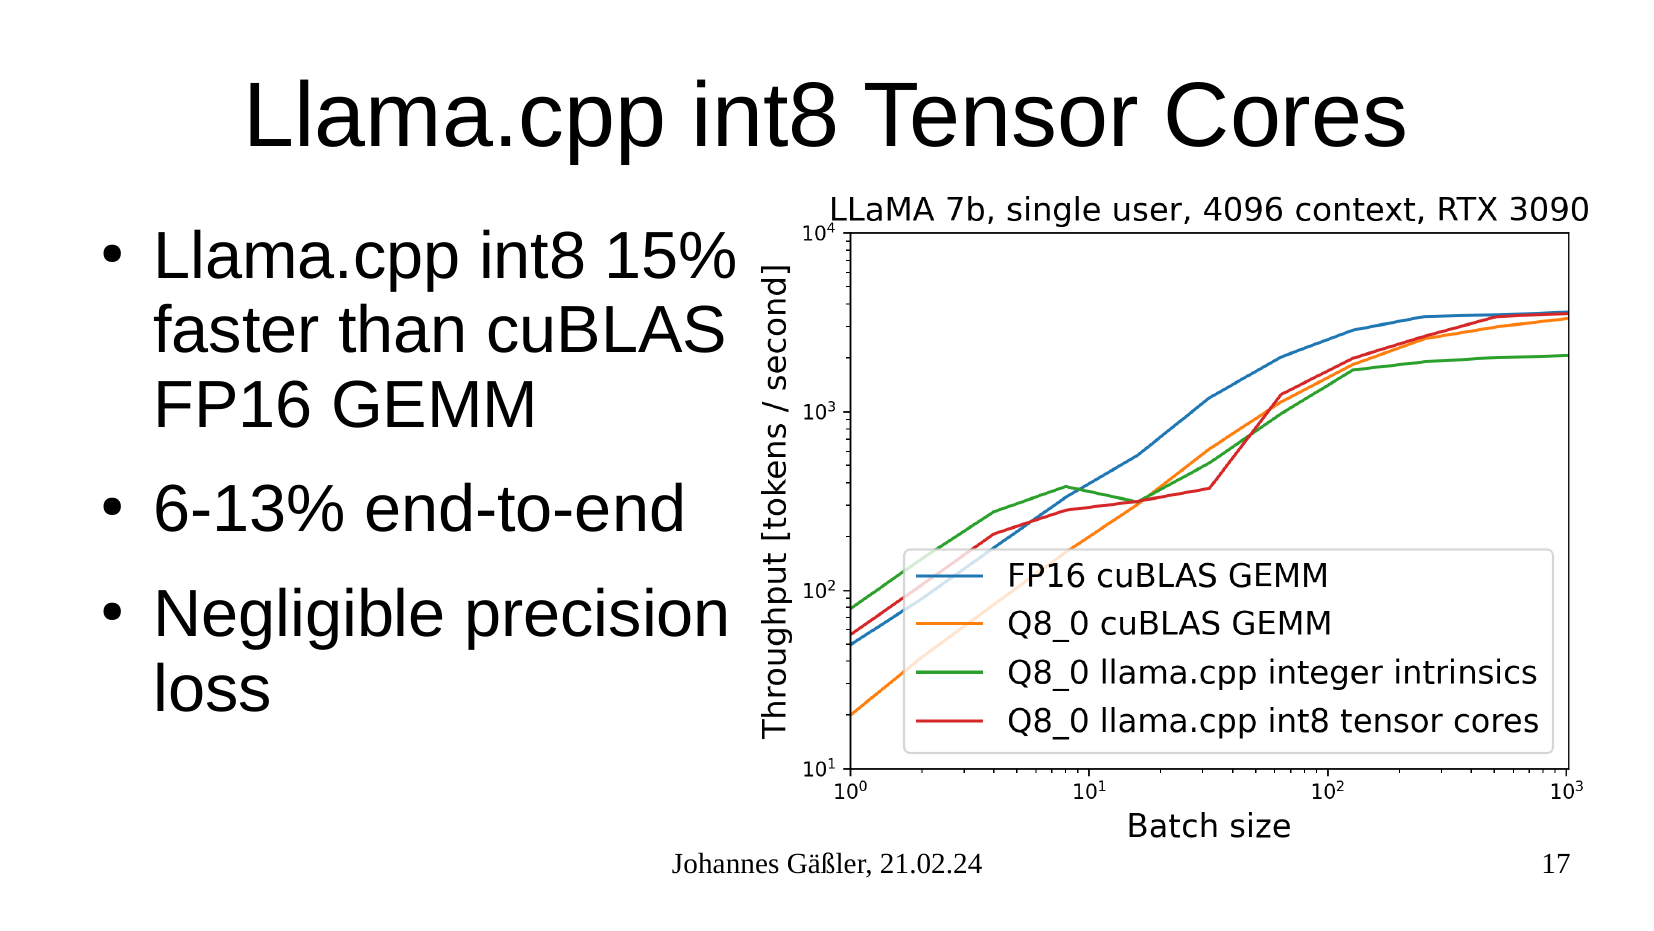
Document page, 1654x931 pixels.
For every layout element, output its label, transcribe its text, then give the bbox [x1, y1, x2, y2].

list Llama.cpp int8 15% faster than cuBLAS FP16 GEMM 6-13% end-to-end Negligible precision loss [82, 217, 1571, 758]
title Llama.cpp int8 Tensor Cores [82, 37, 1571, 193]
picture [734, 149, 1654, 845]
